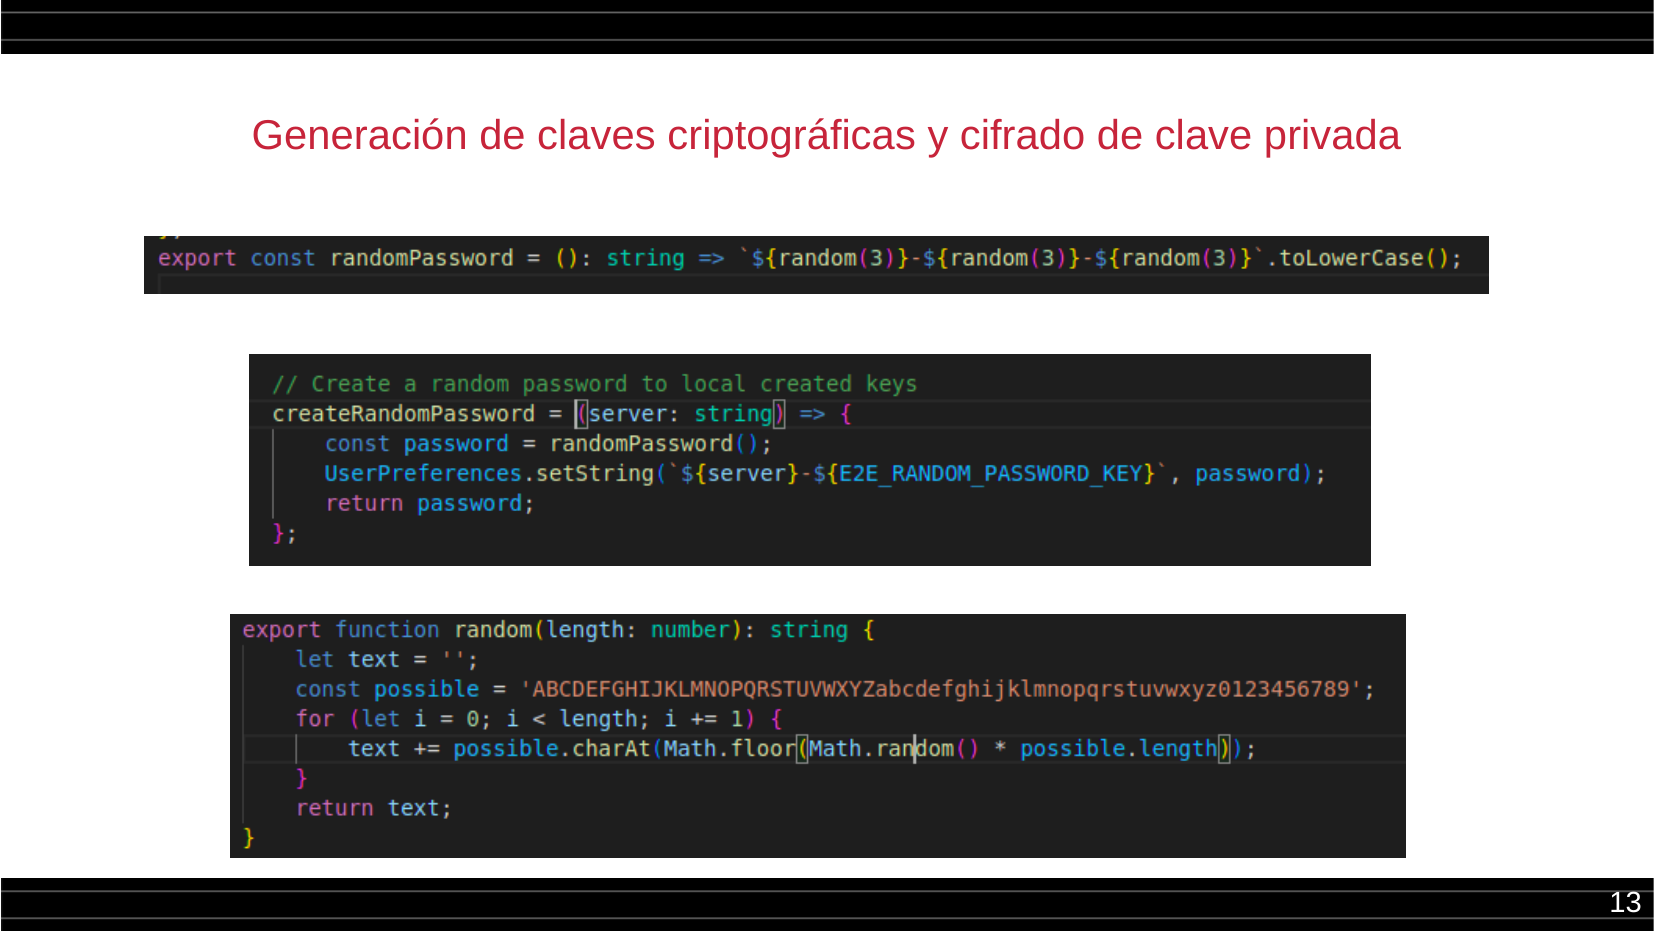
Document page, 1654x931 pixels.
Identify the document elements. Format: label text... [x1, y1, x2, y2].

picture [249, 354, 1371, 566]
picture [230, 614, 1406, 858]
picture [1, 878, 1654, 931]
picture [1, 0, 1654, 54]
picture [144, 236, 1489, 294]
title Generación de claves criptográficas y cifrado de clave privada [82, 92, 1571, 178]
